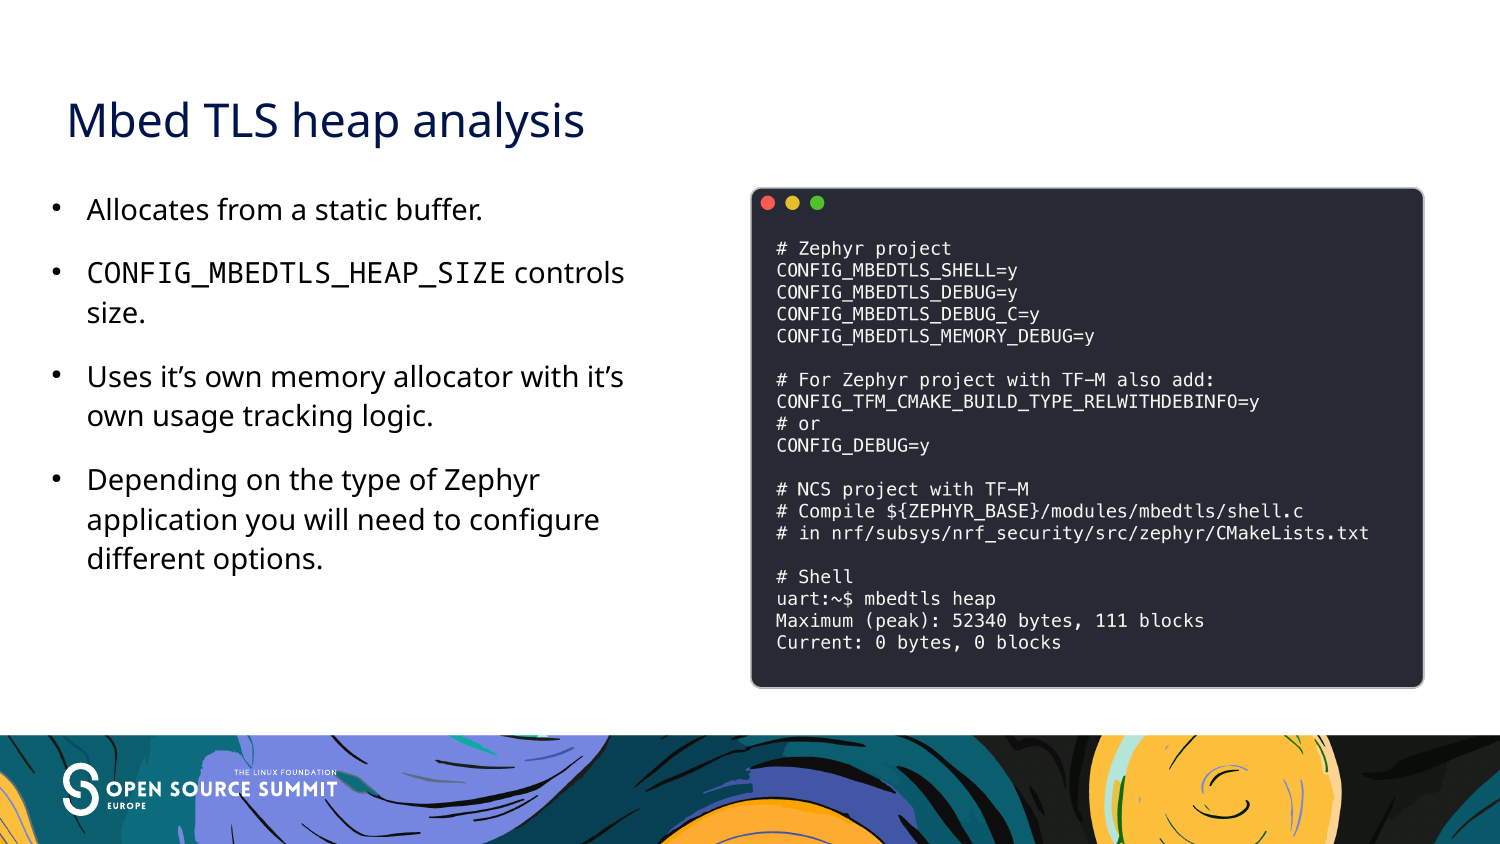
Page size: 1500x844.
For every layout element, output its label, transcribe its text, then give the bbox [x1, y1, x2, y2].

title Mbed TLS heap analysis [51, 72, 1449, 167]
list Allocates from a static buffer. CONFIG_MBEDTLS_HEAP_SIZE controls size. Uses it’s own memory allocator with it’s own usage tracking logic. Depending on the type of Zephyr application you will need to configure different options. [51, 189, 676, 713]
picture [0, 0, 1500, 844]
